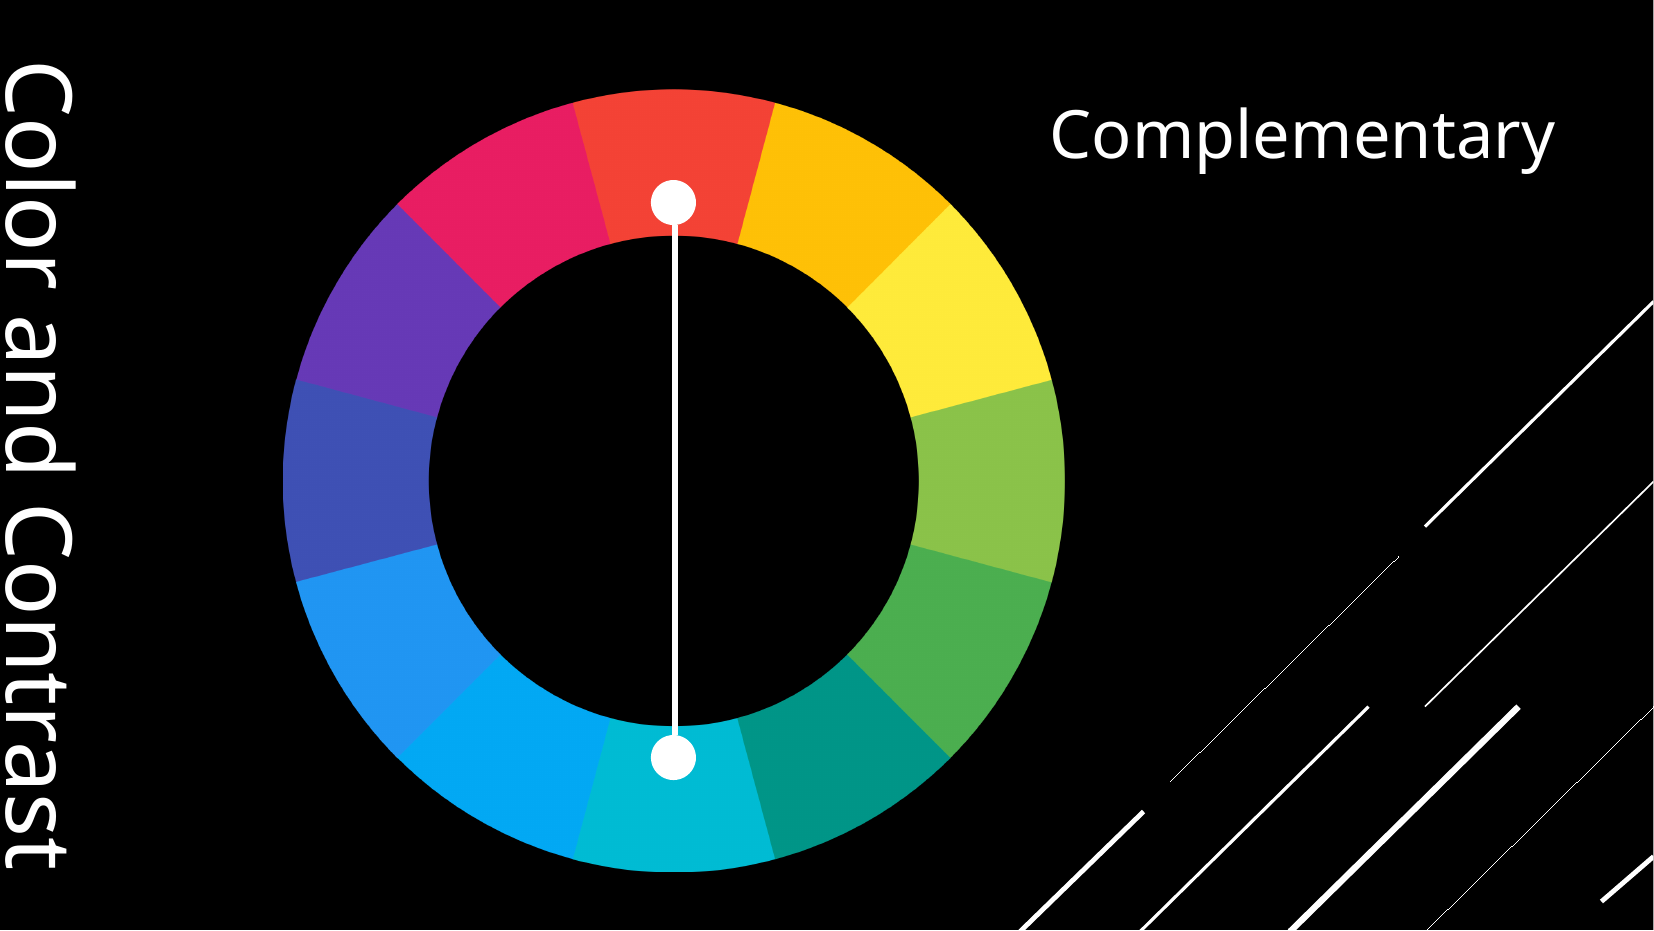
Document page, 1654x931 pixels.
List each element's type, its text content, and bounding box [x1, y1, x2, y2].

picture [283, 89, 1065, 872]
text_box Complementary [1035, 79, 1636, 256]
text_box [650, 180, 696, 226]
text_box [650, 735, 696, 781]
title Color and Contrast [0, 0, 120, 931]
